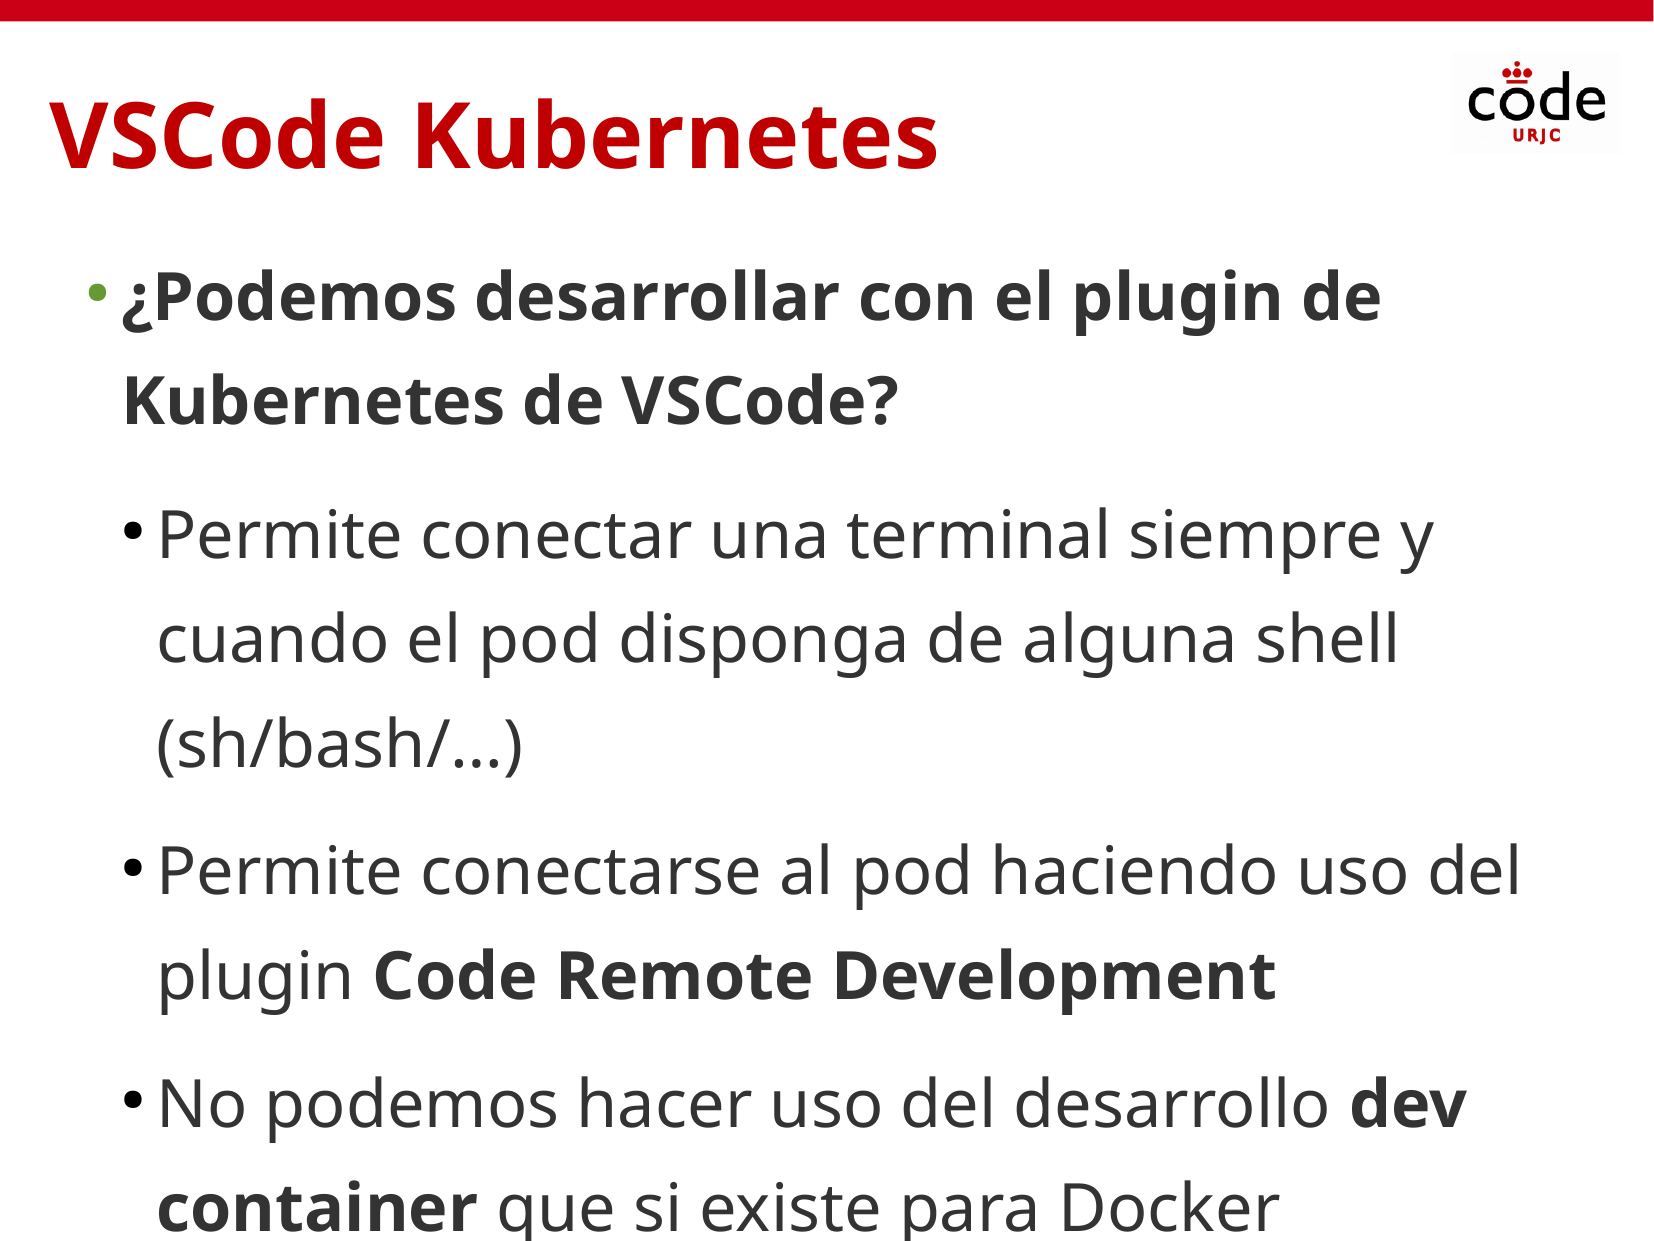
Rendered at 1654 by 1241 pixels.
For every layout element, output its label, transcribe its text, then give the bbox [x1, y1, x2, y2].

list ¿Podemos desarrollar con el plugin de Kubernetes de VSCode? Permite conectar una terminal siempre y cuando el pod disponga de alguna shell (sh/bash/…) Permite conectarse al pod haciendo uso del plugin Code Remote Development No podemos hacer uso del desarrollo dev container que si existe para Docker [85, 235, 1574, 1012]
picture [1452, 52, 1620, 154]
title VSCode Kubernetes [34, 62, 1437, 126]
